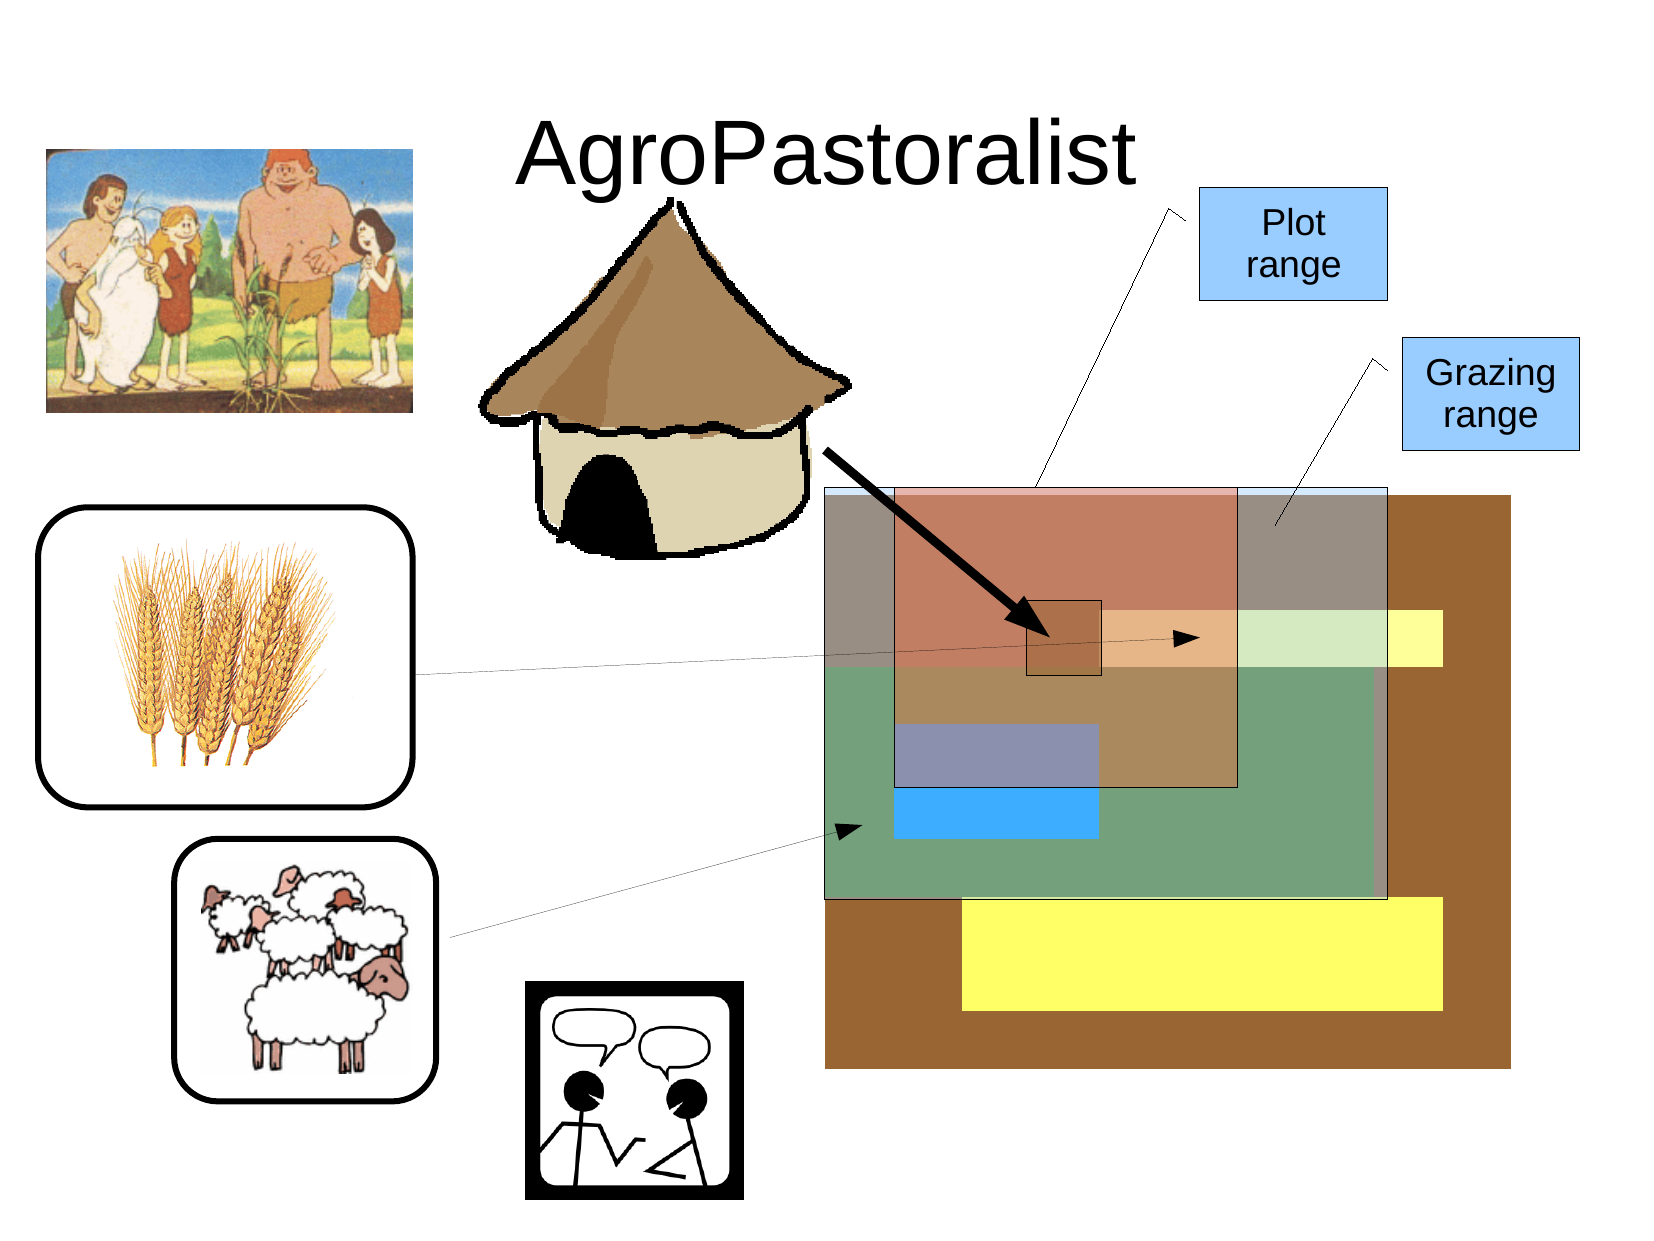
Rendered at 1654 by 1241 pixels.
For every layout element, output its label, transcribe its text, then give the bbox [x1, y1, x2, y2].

table_cell [962, 1011, 1031, 1069]
table_cell [1388, 667, 1443, 724]
table_header [1388, 495, 1443, 552]
picture [46, 149, 413, 413]
table_cell [1443, 839, 1511, 897]
table_cell [962, 954, 1031, 1011]
table_cell [1305, 900, 1374, 954]
title AgroPastoralist [82, 49, 1571, 257]
table_cell [1443, 897, 1511, 954]
table_cell [1237, 954, 1305, 1011]
table_cell [1031, 954, 1099, 1011]
table_cell [1099, 954, 1168, 1011]
table_cell [1443, 667, 1511, 724]
table_cell [1443, 1011, 1511, 1069]
table_cell [1031, 900, 1099, 954]
text_box Grazing range [1402, 337, 1579, 450]
table_cell [1237, 900, 1305, 954]
picture [201, 862, 413, 1074]
table_cell [1443, 782, 1511, 839]
table_cell [1099, 1011, 1168, 1069]
text_box [174, 838, 437, 1102]
table_cell [1374, 1011, 1443, 1069]
table_cell [1305, 1011, 1374, 1069]
table_cell [1168, 1011, 1237, 1069]
picture [75, 529, 367, 788]
table_cell [825, 954, 894, 1011]
table_cell [1168, 954, 1237, 1011]
table_cell [1388, 782, 1443, 839]
table_cell [894, 954, 962, 1011]
table_cell [1388, 724, 1443, 782]
table_cell [894, 900, 962, 954]
table_cell [1305, 954, 1374, 1011]
table_cell [1443, 954, 1511, 1011]
table_header [1443, 495, 1511, 552]
table_cell [1388, 610, 1443, 667]
picture [525, 981, 744, 1201]
table_cell [1374, 954, 1443, 1011]
text_box Plot range [1200, 187, 1388, 300]
text_box [38, 507, 413, 808]
table_cell [1388, 552, 1443, 610]
table_cell [1237, 1011, 1305, 1069]
table_cell [1443, 610, 1511, 667]
table_cell [825, 1011, 894, 1069]
text_box [824, 487, 1388, 900]
table_cell [1443, 724, 1511, 782]
table_cell [825, 900, 894, 954]
table_cell [1443, 552, 1511, 610]
table_cell [894, 1011, 962, 1069]
table_cell [1388, 839, 1443, 897]
picture [450, 187, 874, 603]
table_cell [1168, 900, 1237, 954]
table_cell [1099, 900, 1168, 954]
table_cell [1374, 897, 1443, 954]
table_cell [962, 900, 1031, 954]
table_cell [1031, 1011, 1099, 1069]
